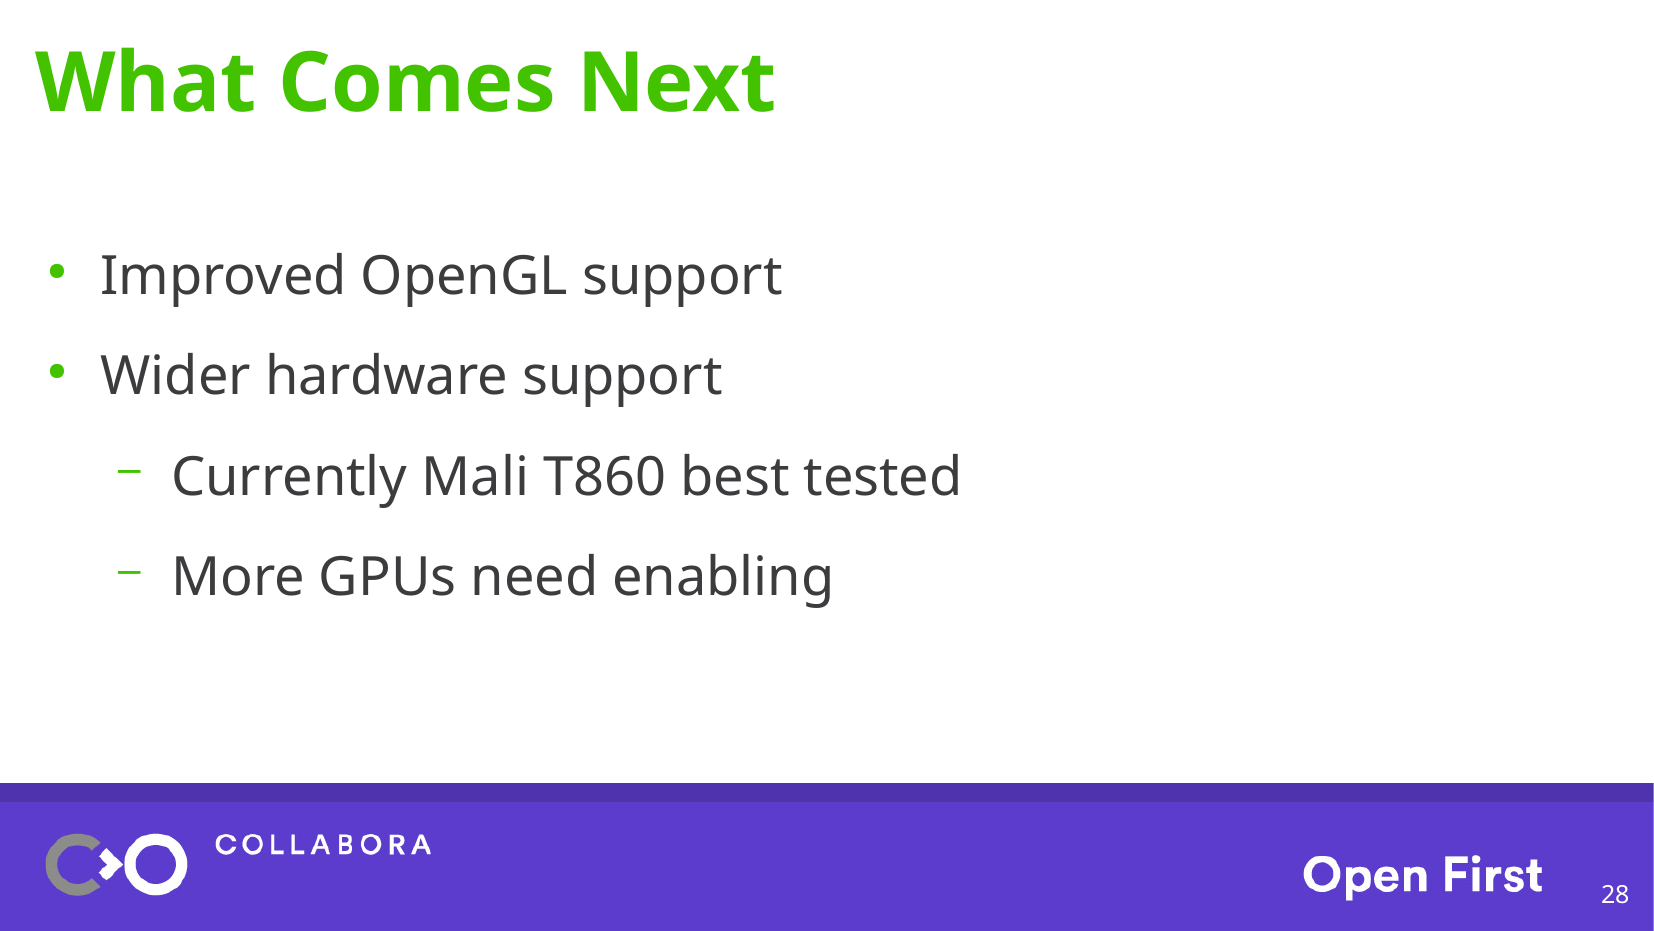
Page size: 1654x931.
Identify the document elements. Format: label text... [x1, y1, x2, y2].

title What Comes Next [35, 28, 1609, 192]
picture [0, 0, 1654, 931]
list Improved OpenGL support Wider hardware support Currently Mali T860 best tested More GPUs need enabling [29, 207, 1602, 851]
